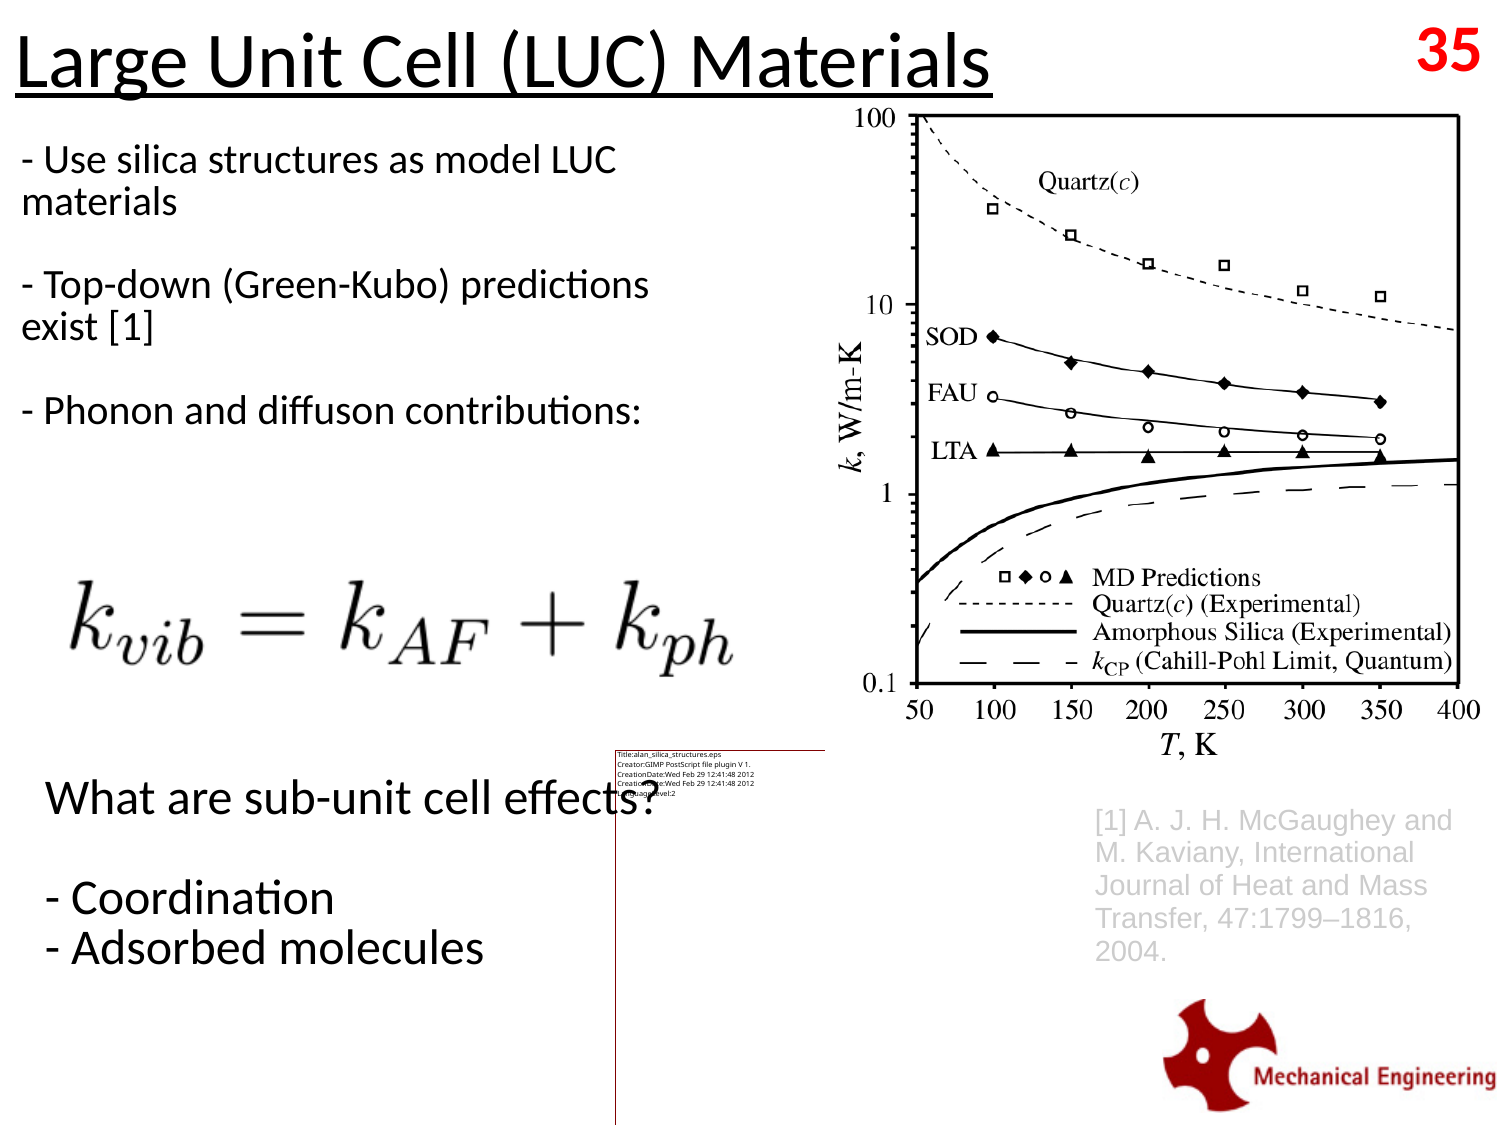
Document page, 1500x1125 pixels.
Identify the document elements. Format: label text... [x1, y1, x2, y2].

picture [615, 104, 1500, 1125]
text_box - Use silica structures as model LUC materials - Top-down (Green-Kubo) predictions exist [1] - Phonon and diffuson contributions: [6, 135, 736, 538]
text_box [1] A. J. H. McGaughey and M. Kaviany, International Journal of Heat and Mass Transfer, 47:1799–1816, 2004. [1080, 796, 1500, 976]
picture [1162, 999, 1497, 1113]
text_box What are sub-unit cell effects? - Coordination - Adsorbed molecules [30, 769, 781, 1076]
picture [45, 554, 741, 707]
title Large Unit Cell (LUC) Materials [0, 0, 1351, 150]
text_box 35 [1400, 0, 1498, 93]
